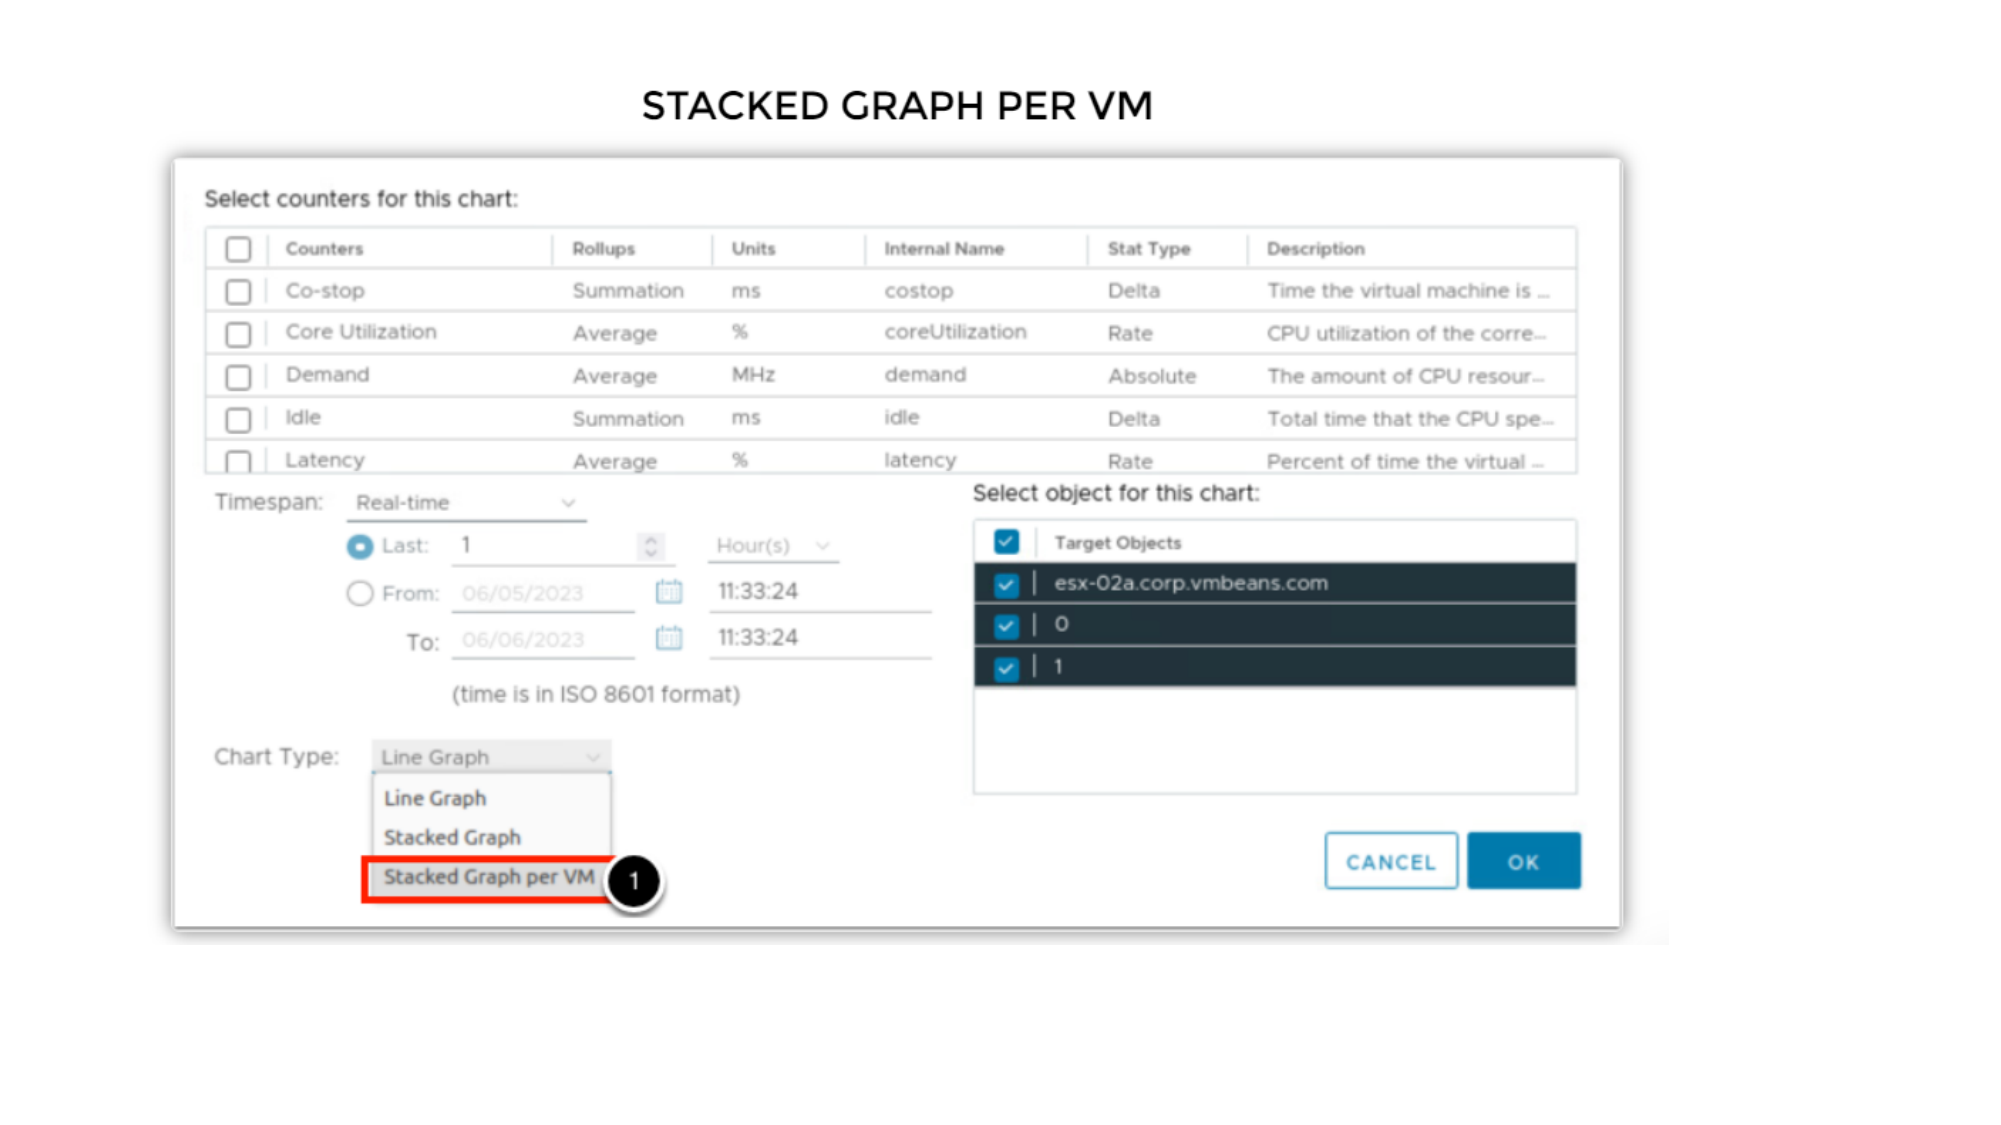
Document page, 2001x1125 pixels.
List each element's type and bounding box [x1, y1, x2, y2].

picture [147, 74, 1669, 946]
